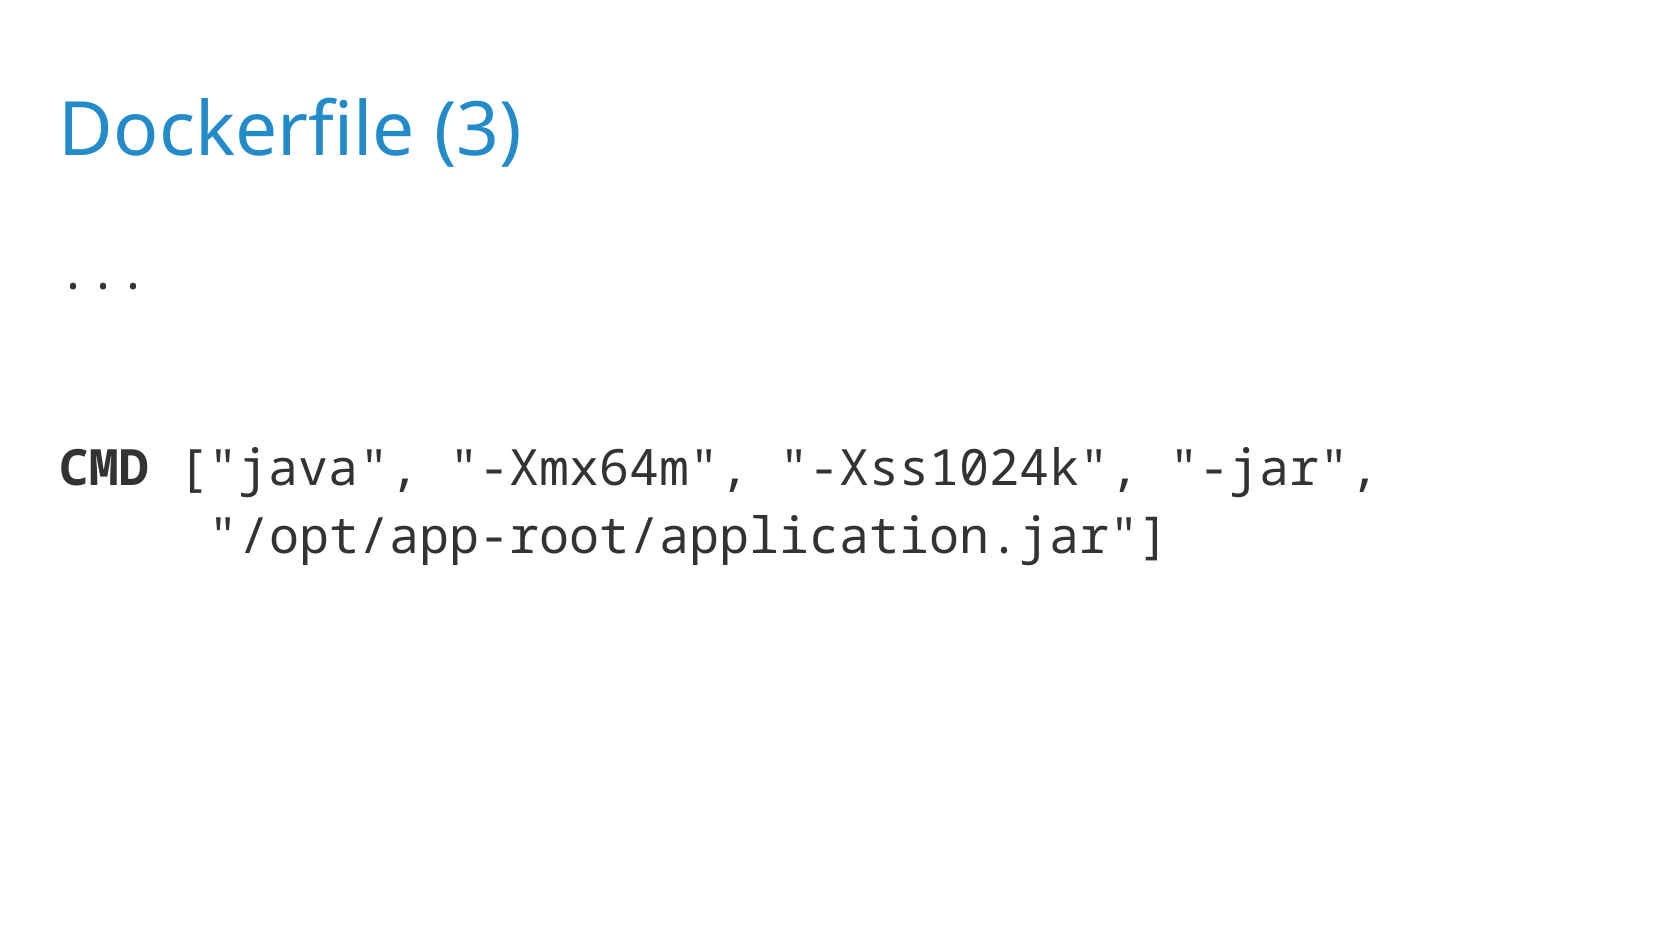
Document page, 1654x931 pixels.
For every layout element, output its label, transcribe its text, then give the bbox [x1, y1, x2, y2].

title Dockerfile (3) [59, 59, 1595, 178]
list ... CMD ["java", "-Xmx64m", "-Xss1024k", "-jar", "/opt/app-root/application.jar"] [59, 236, 1595, 768]
